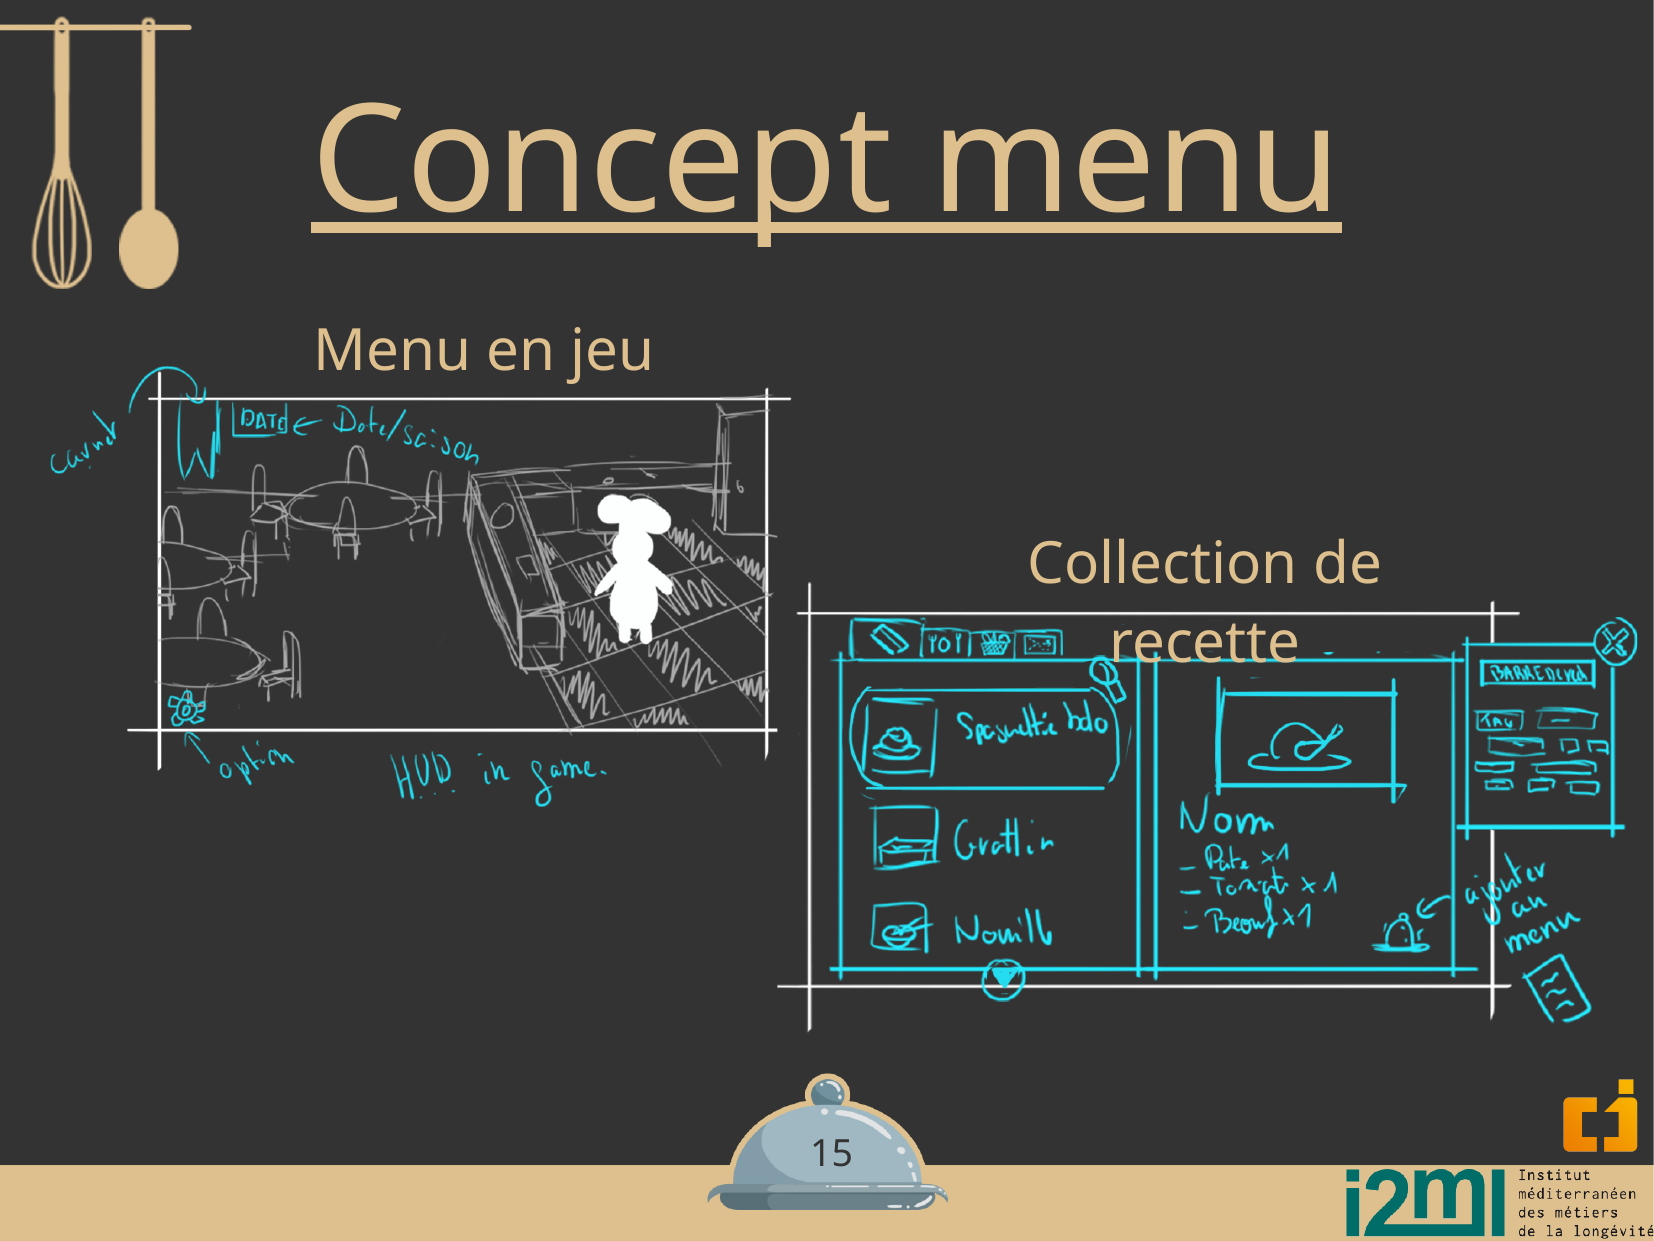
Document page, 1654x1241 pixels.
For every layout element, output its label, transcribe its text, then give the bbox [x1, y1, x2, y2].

text_box Collection de recette [956, 513, 1453, 726]
title Concept menu [82, 49, 1571, 257]
text_box Menu en jeu [295, 301, 674, 384]
picture [0, 0, 1654, 1241]
